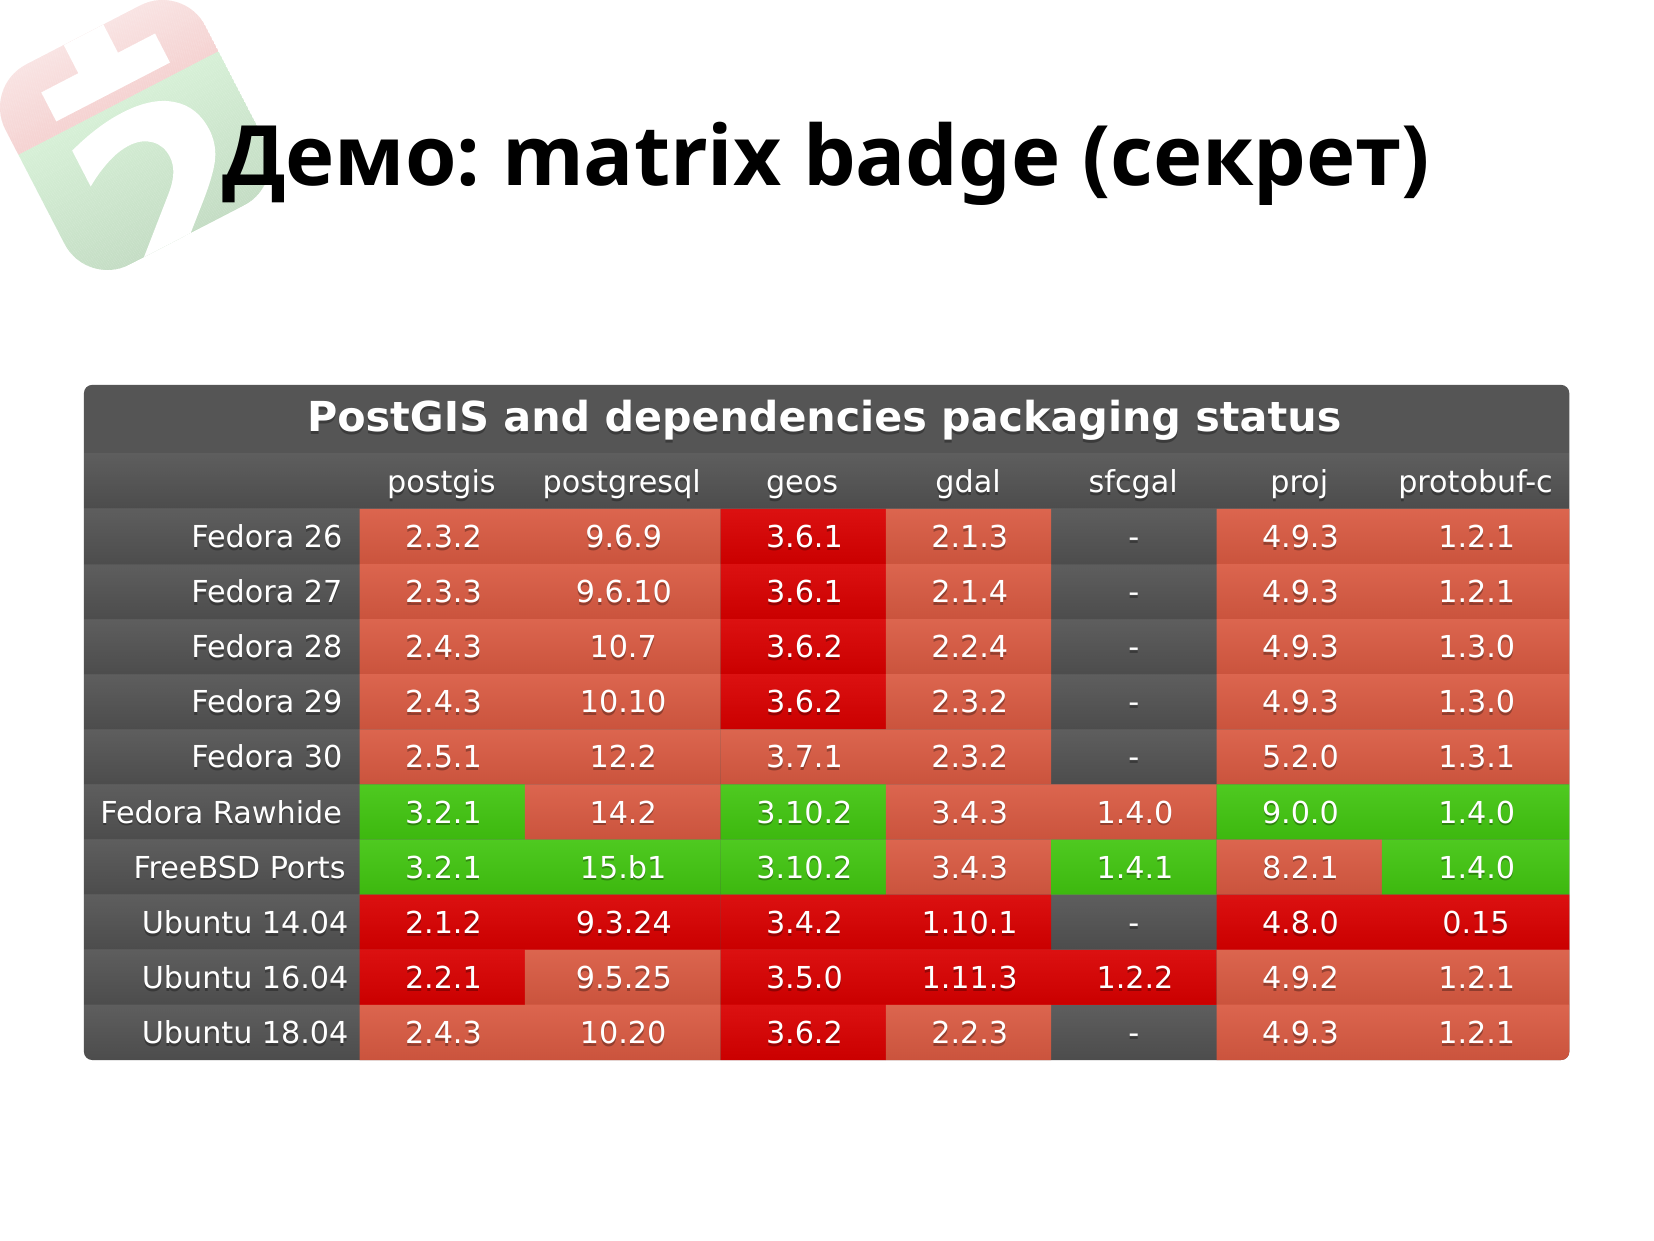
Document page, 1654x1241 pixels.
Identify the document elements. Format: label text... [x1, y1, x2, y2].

picture [82, 383, 1571, 1062]
title Демо: matrix badge (секрет) [82, 49, 1571, 257]
